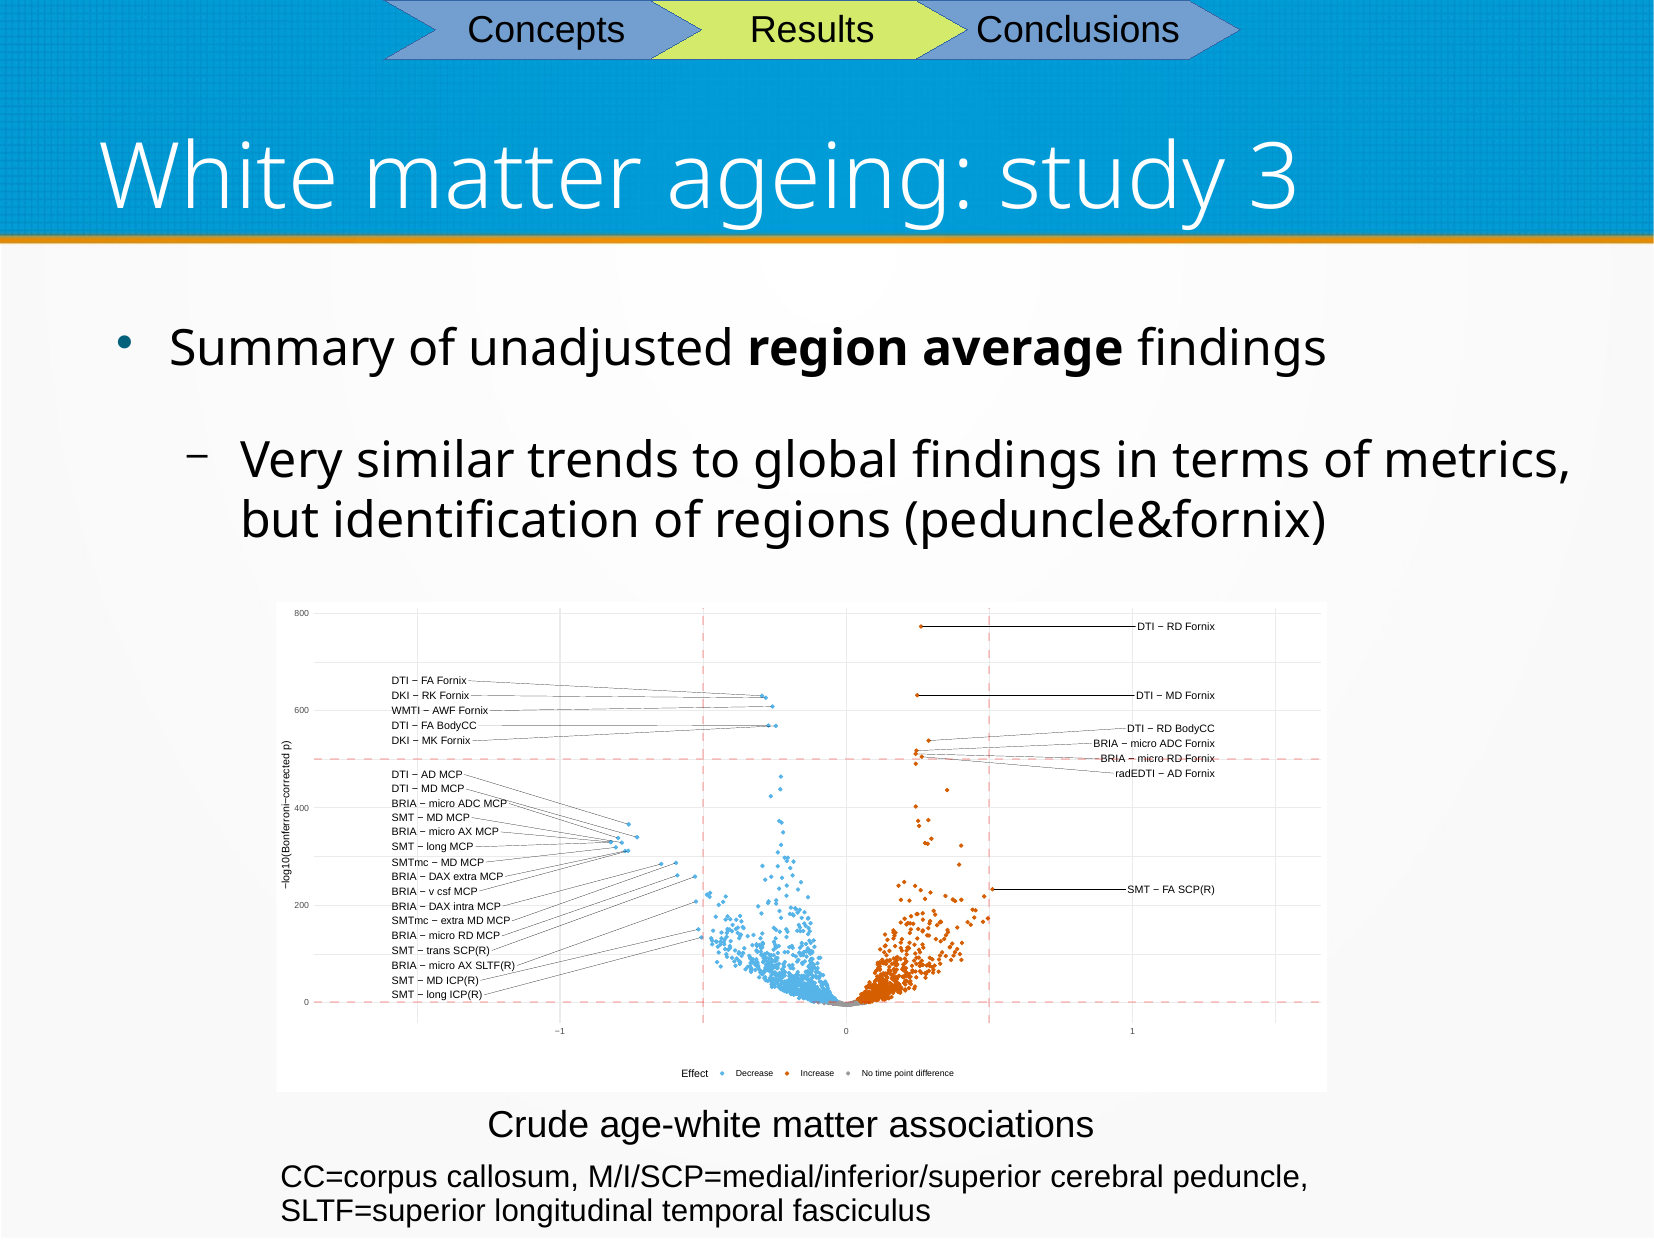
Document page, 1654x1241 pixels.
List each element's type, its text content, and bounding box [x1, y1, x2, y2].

text_box CC=corpus callosum, M/I/SCP=medial/inferior/superior cerebral peduncle, SLTF=superior longitudinal temporal fasciculus [265, 1151, 1338, 1241]
title White matter ageing: study 3 [98, 19, 1654, 227]
list Summary of unadjusted region average findings Very similar trends to global findings in terms of metrics, but identification of regions (peduncle&fornix) [98, 315, 1625, 621]
text_box Crude age-white matter associations [472, 1092, 1625, 1240]
picture [0, 233, 1654, 1241]
text_box Results [649, 0, 966, 60]
text_box Concepts [383, 0, 700, 60]
text_box Conclusions [915, 0, 1241, 60]
